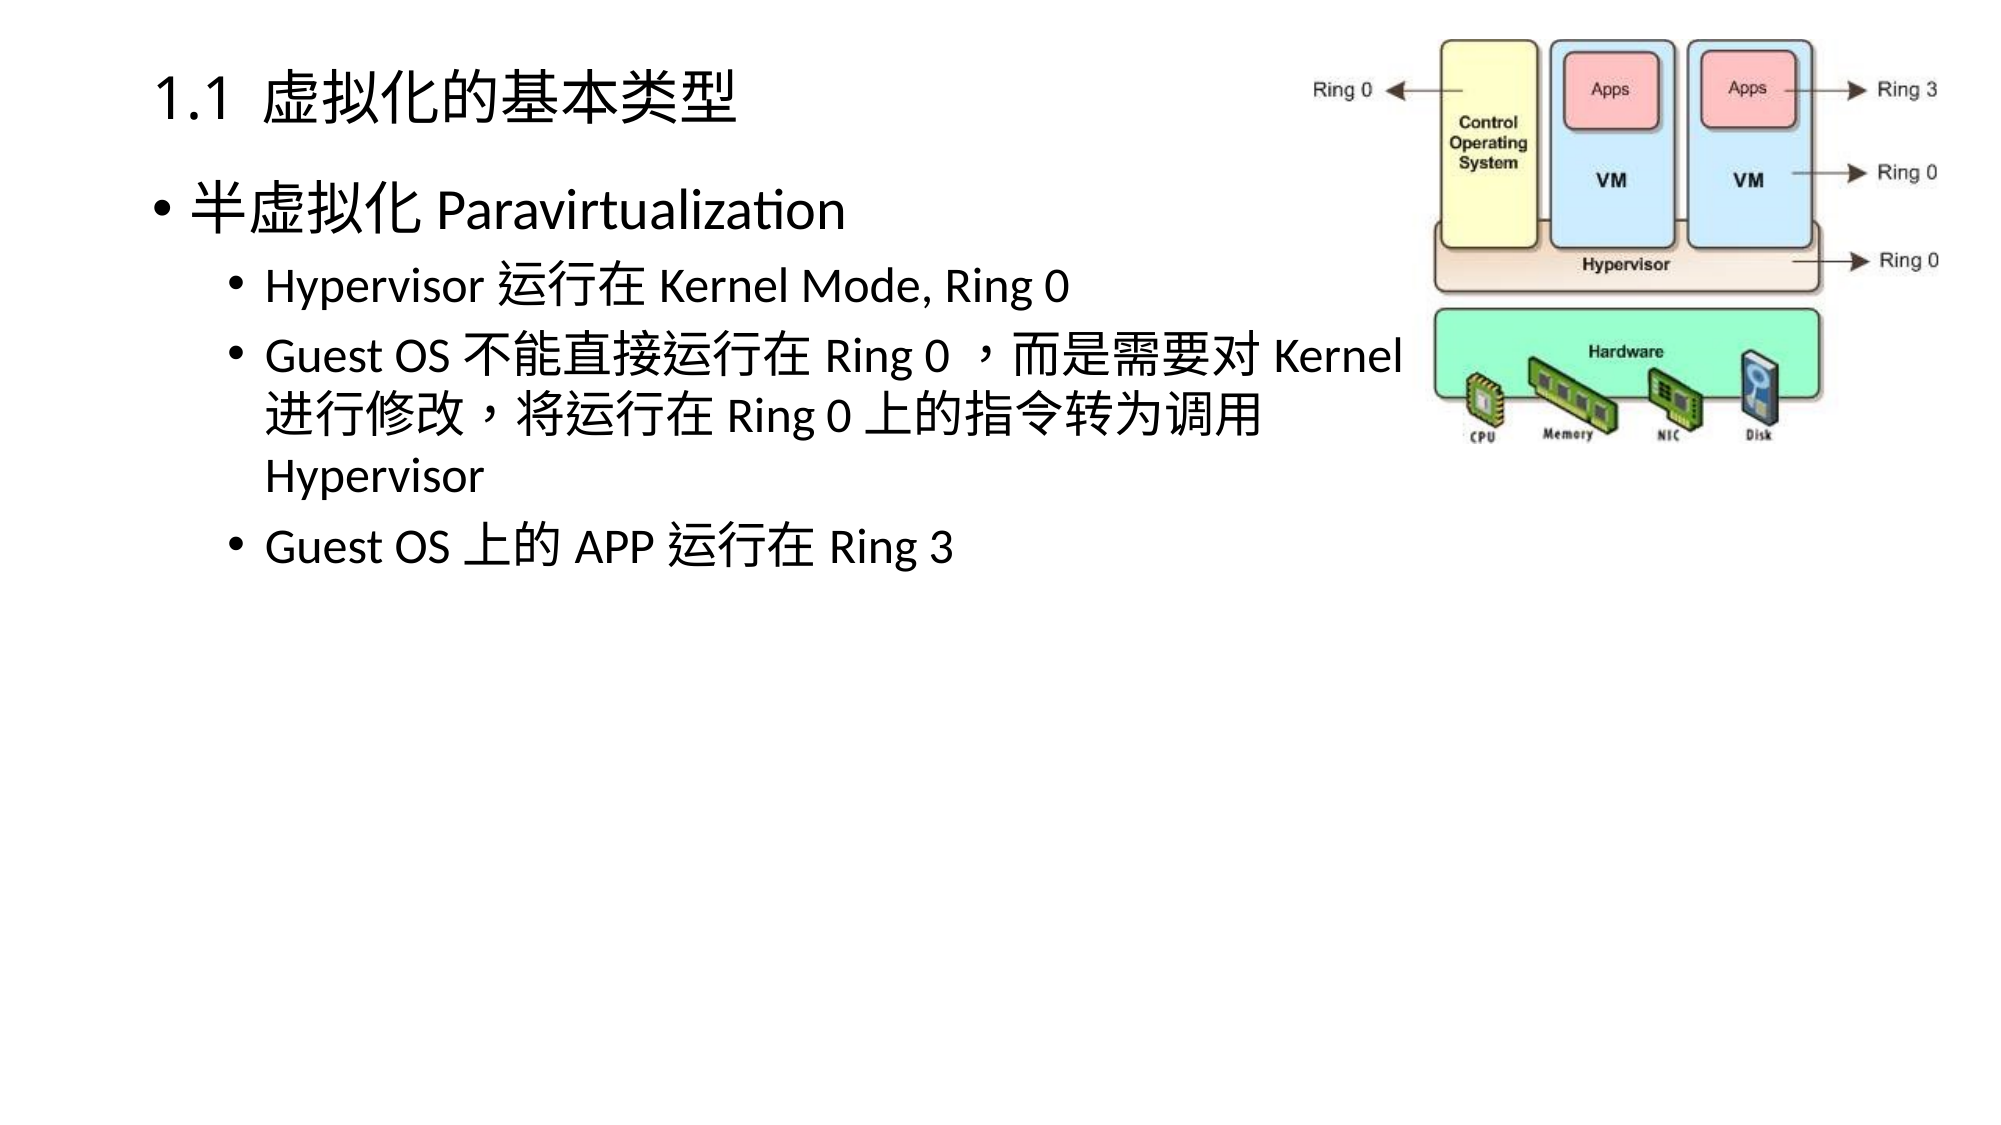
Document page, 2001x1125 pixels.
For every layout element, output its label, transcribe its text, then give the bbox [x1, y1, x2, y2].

picture [1313, 39, 1940, 444]
list 半虚拟化Paravirtualization Hypervisor运行在Kernel Mode, Ring 0 Guest OS不能直接运行在Ring 0，而是需要对Kernel进行修改，将运行在Ring 0上的指令转为调用Hypervisor Guest OS上的APP运行在Ring 3 [137, 171, 1460, 1014]
title 1.1 虚拟化的基本类型 [137, 59, 1863, 140]
